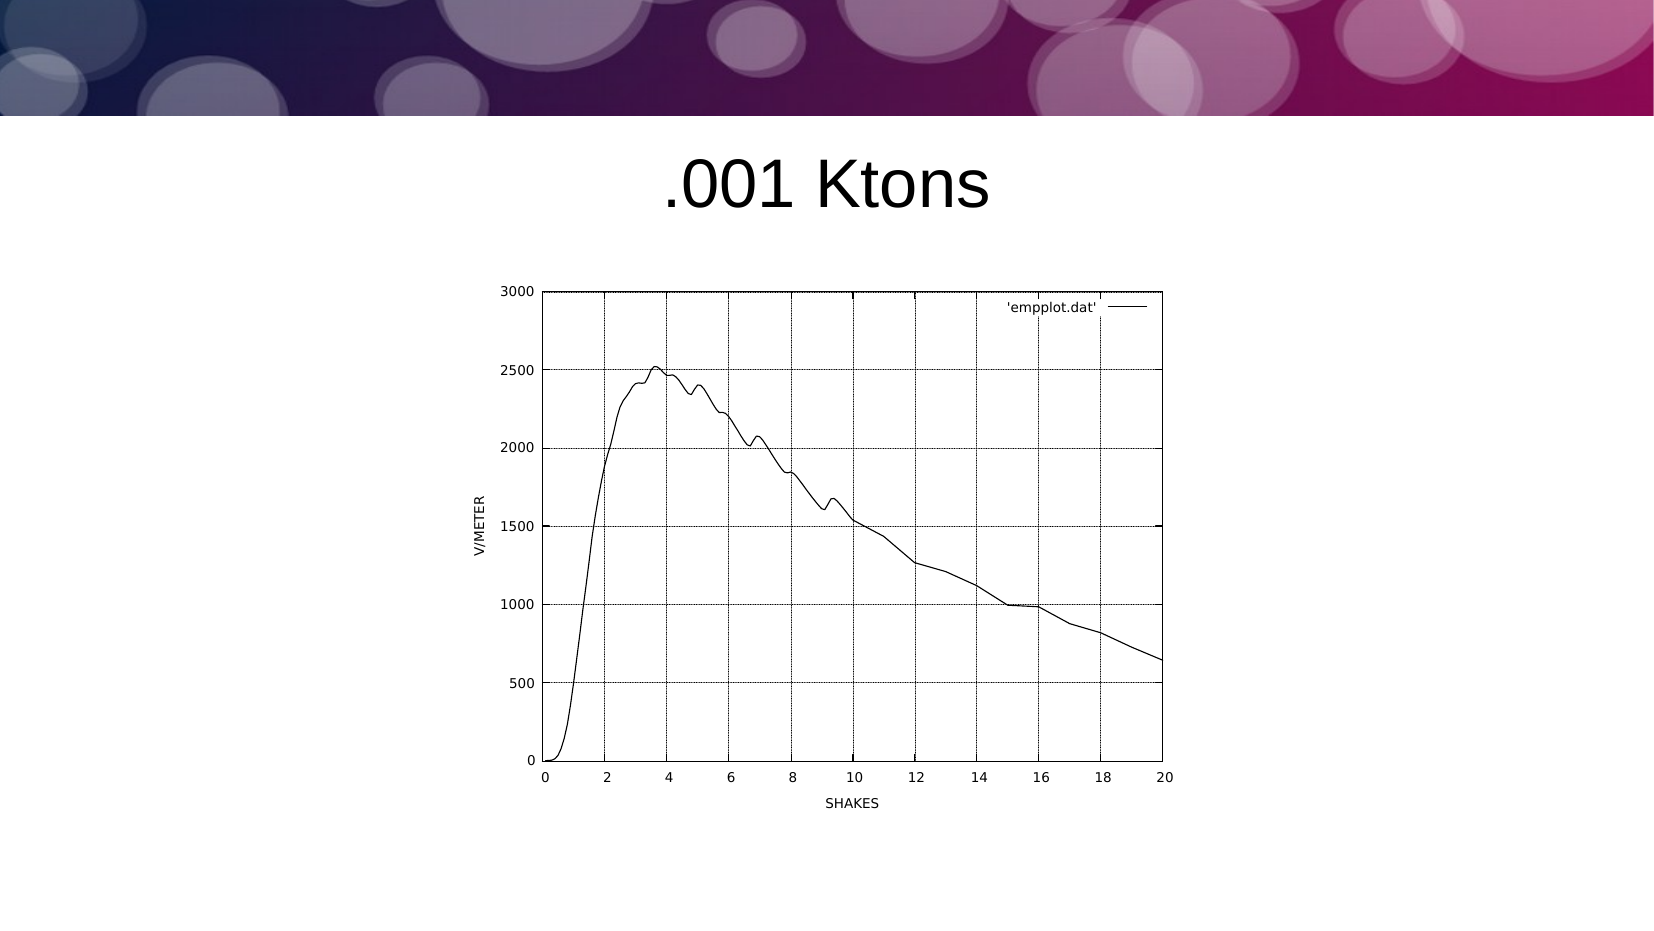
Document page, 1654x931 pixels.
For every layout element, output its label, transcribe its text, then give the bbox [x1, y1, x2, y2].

title .001 Ktons [82, 119, 1571, 249]
picture [466, 274, 1187, 815]
picture [0, 0, 1654, 116]
